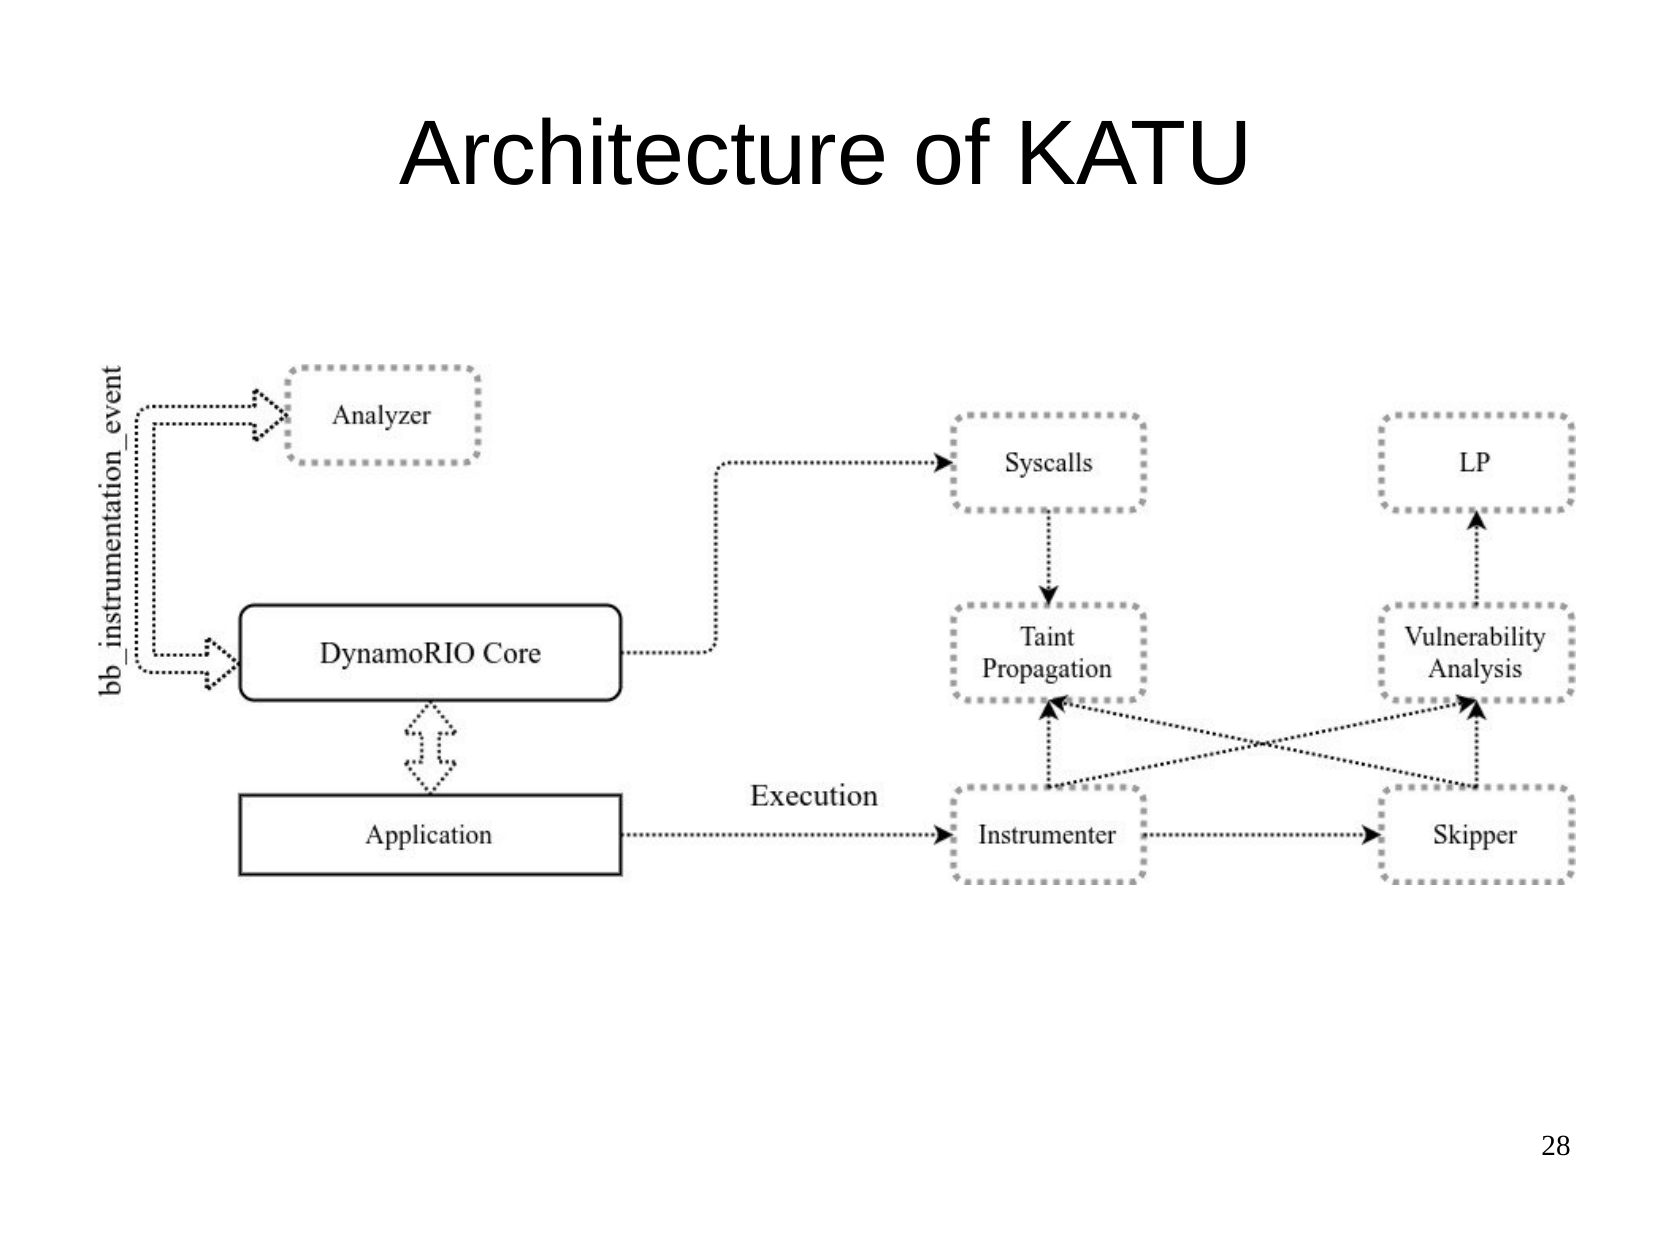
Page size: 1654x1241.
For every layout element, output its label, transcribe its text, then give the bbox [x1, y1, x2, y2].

picture [86, 364, 1576, 886]
title Architecture of KATU [82, 49, 1571, 257]
